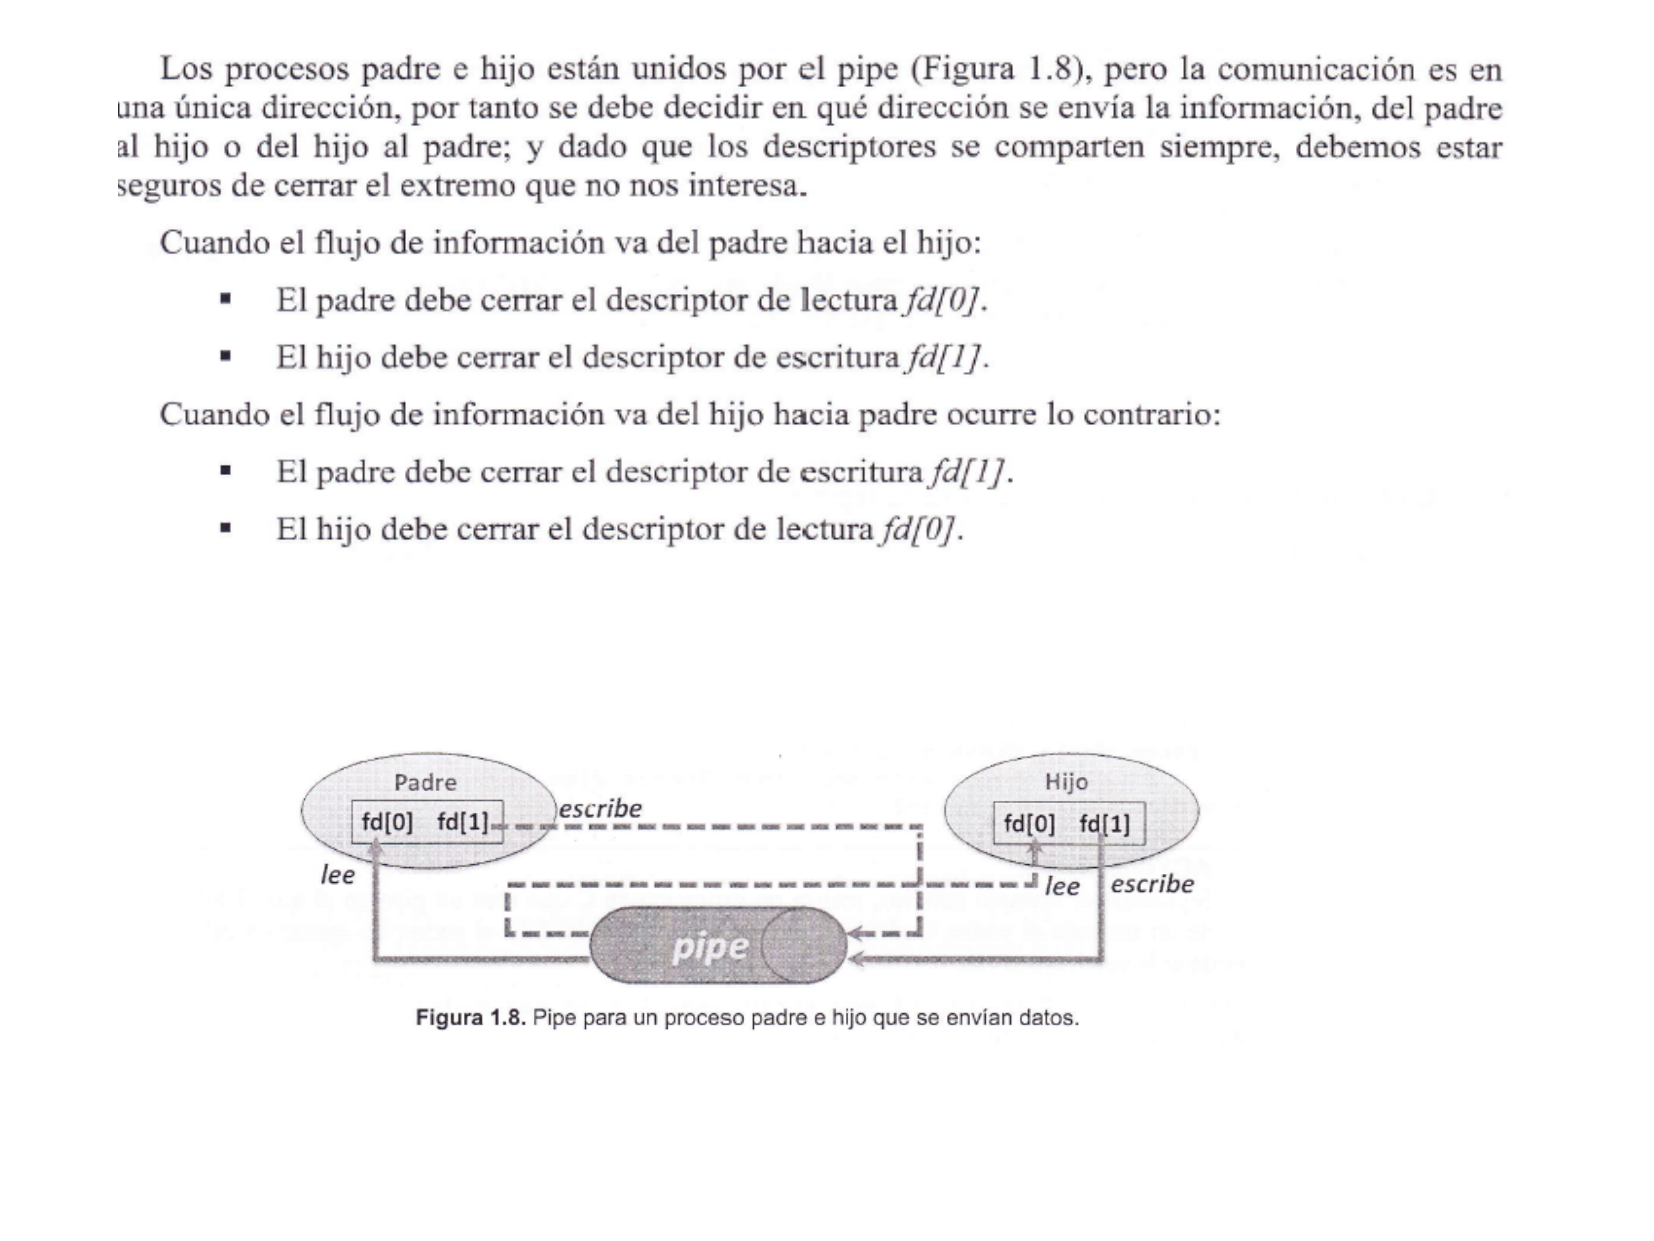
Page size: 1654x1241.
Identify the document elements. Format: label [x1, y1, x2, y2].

picture [200, 706, 1294, 1052]
picture [118, 48, 1548, 579]
